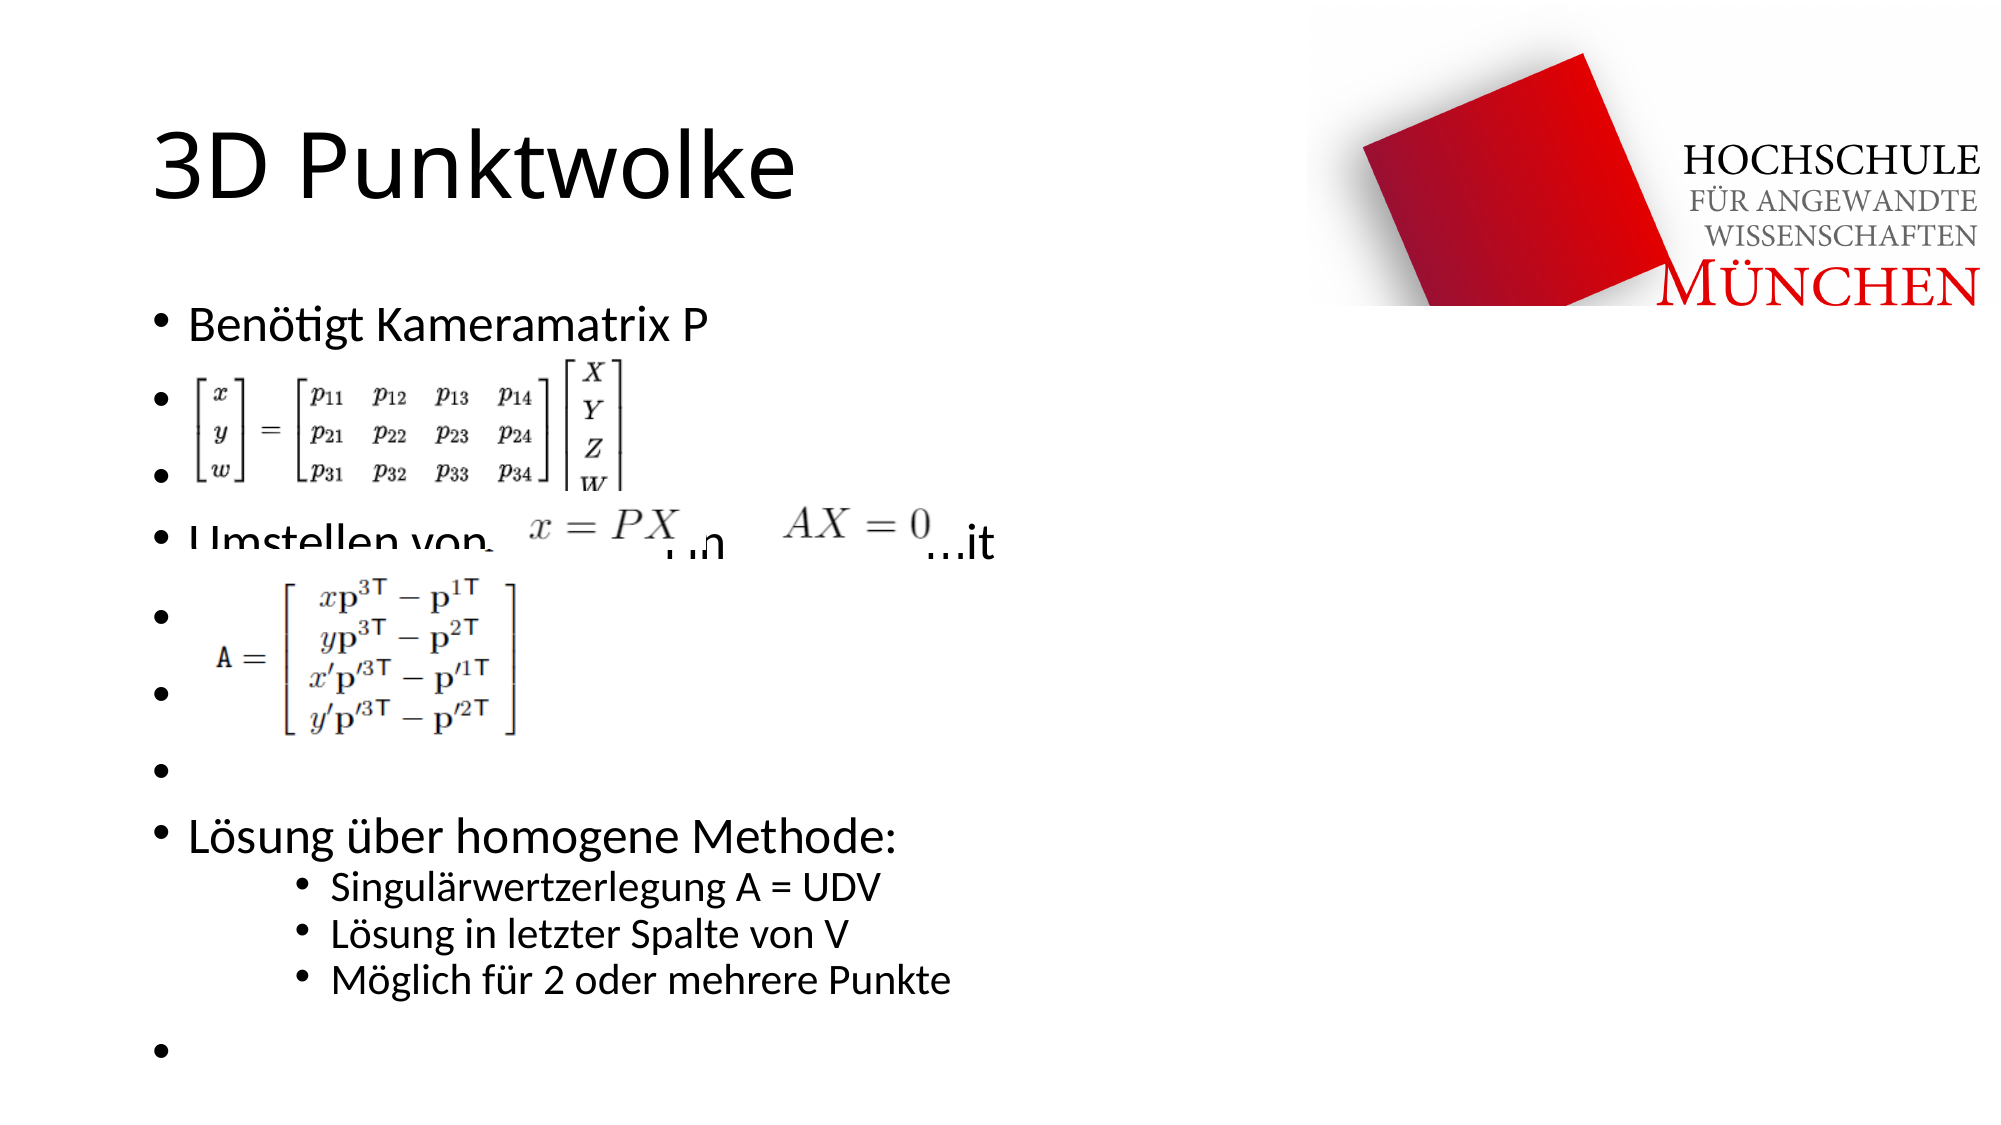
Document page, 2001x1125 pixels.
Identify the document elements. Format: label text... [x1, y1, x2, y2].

picture [761, 484, 967, 553]
picture [180, 491, 706, 756]
title 3D Punktwolke [137, 59, 1863, 278]
list Benötigt Kameramatrix P Umstellen von i in mit Lösung über homogene Methode: Singulärwertzerlegung A = UDV Lösung in letzter Spalte von V Möglich für 2 oder mehrere Punkte [137, 299, 1863, 1014]
